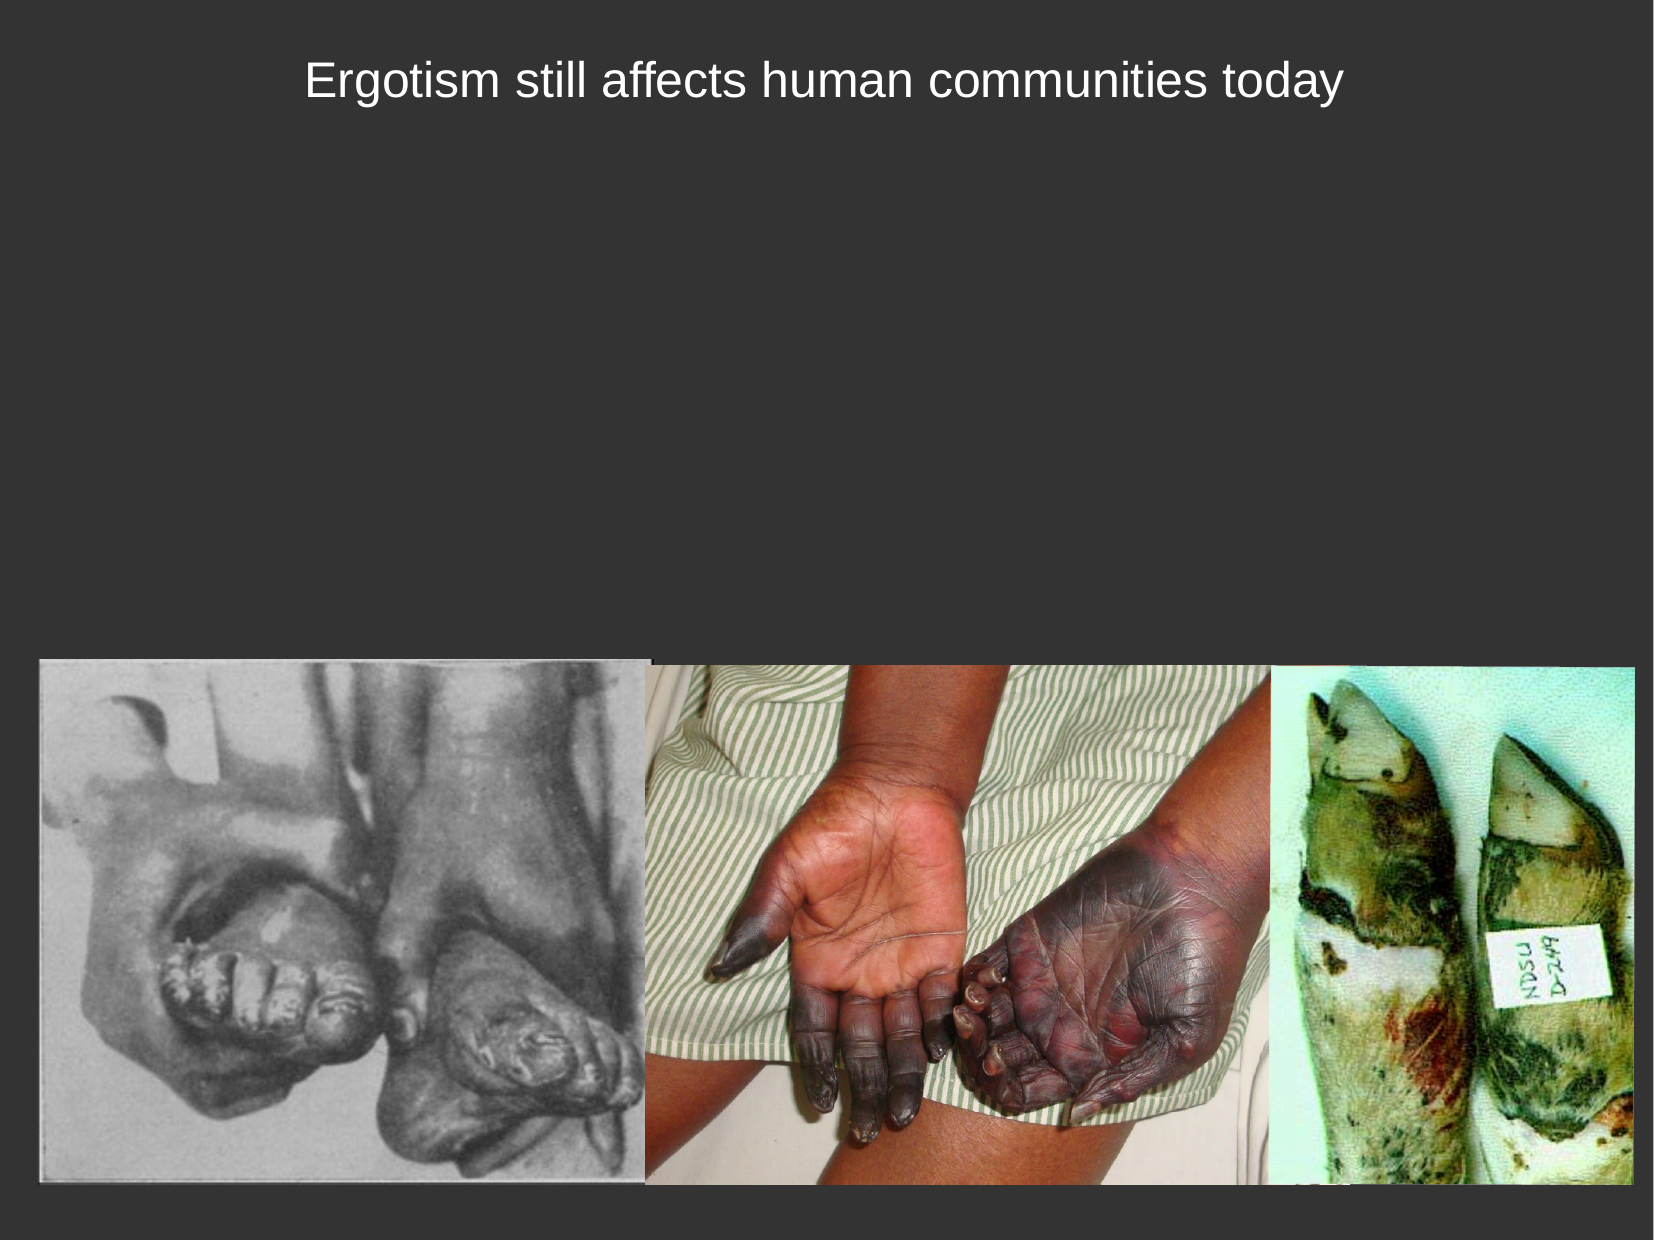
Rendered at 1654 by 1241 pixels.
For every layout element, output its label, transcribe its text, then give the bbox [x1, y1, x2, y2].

text_box Ergotism still affects human communities today [45, 45, 1606, 116]
picture [38, 659, 1635, 1186]
